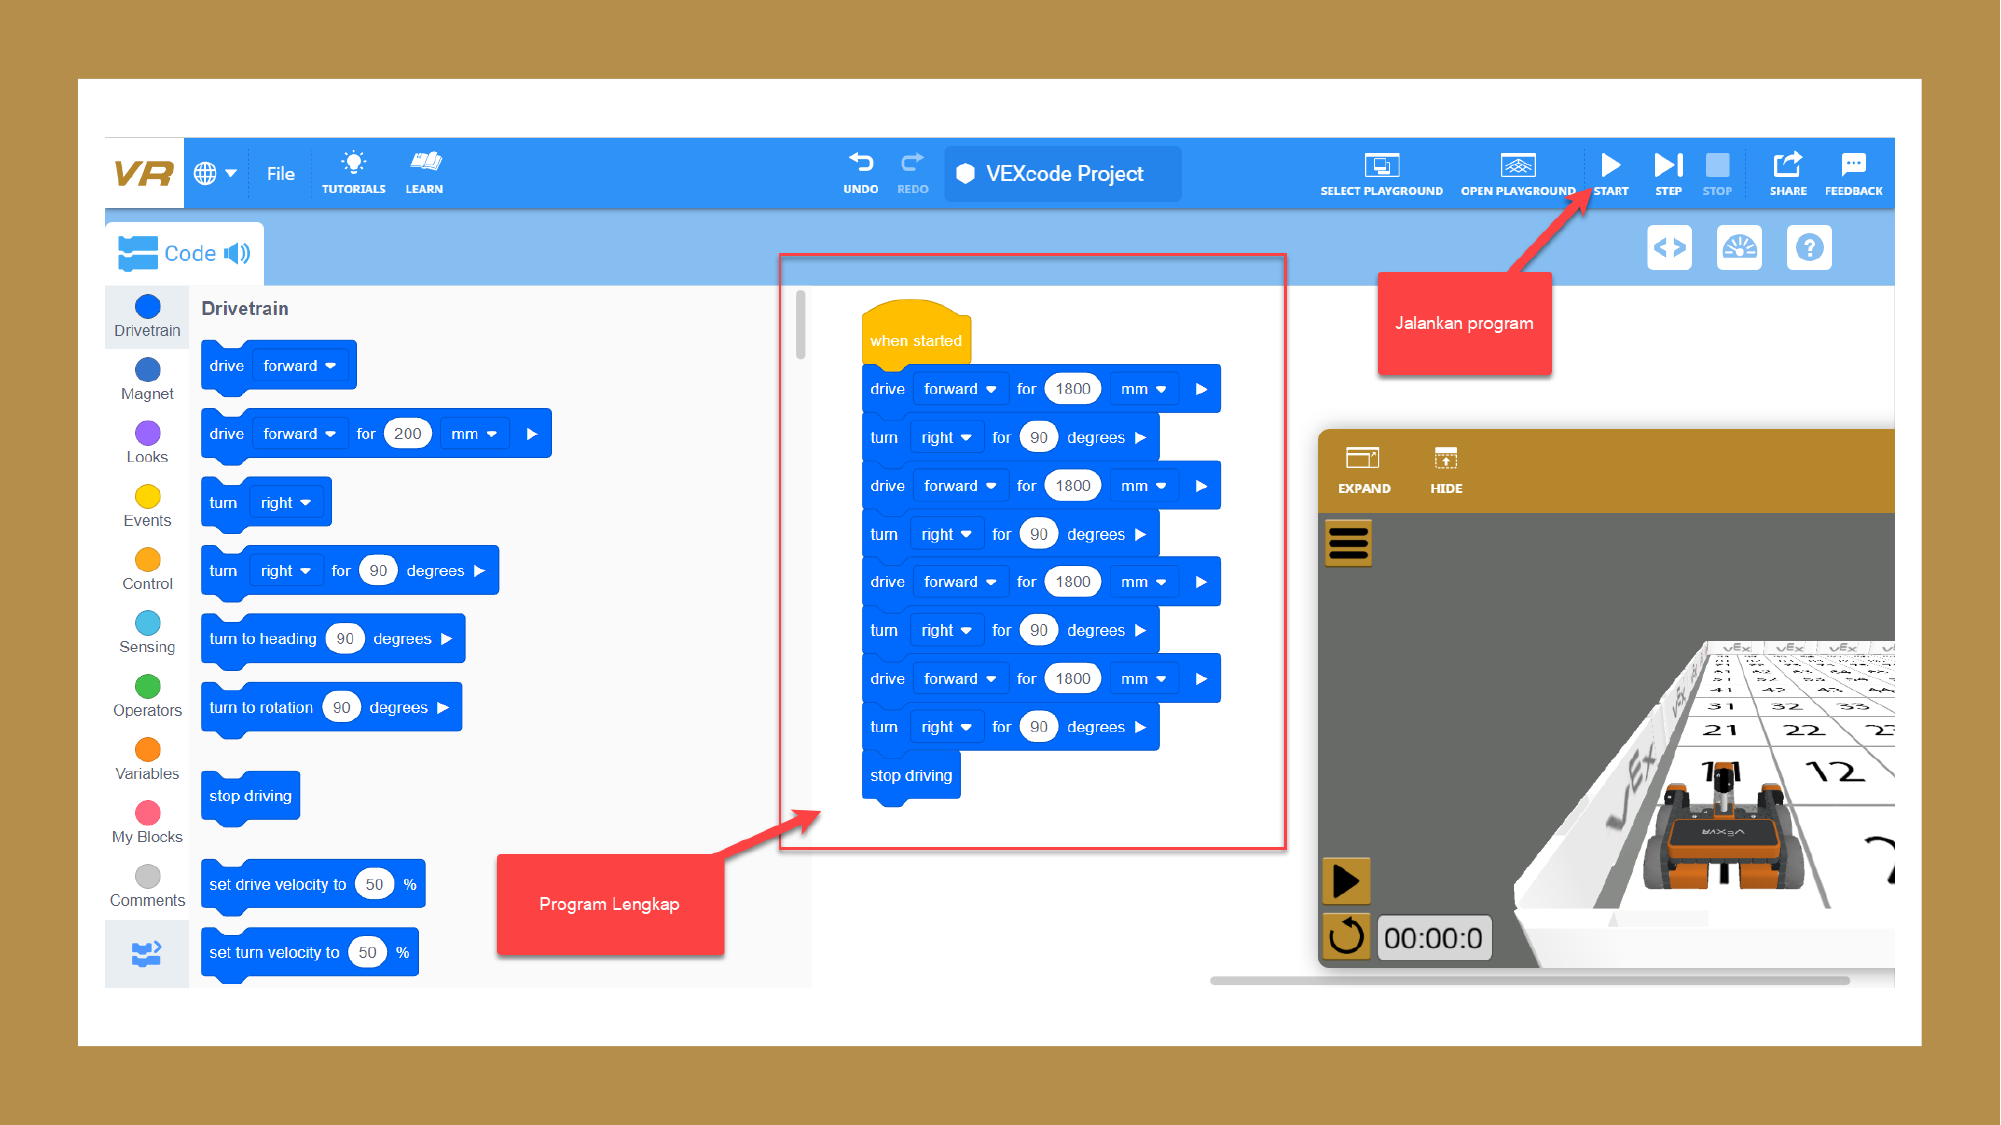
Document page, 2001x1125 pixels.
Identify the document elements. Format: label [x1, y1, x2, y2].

text_box [0, 0, 2000, 1125]
picture [105, 137, 1895, 988]
